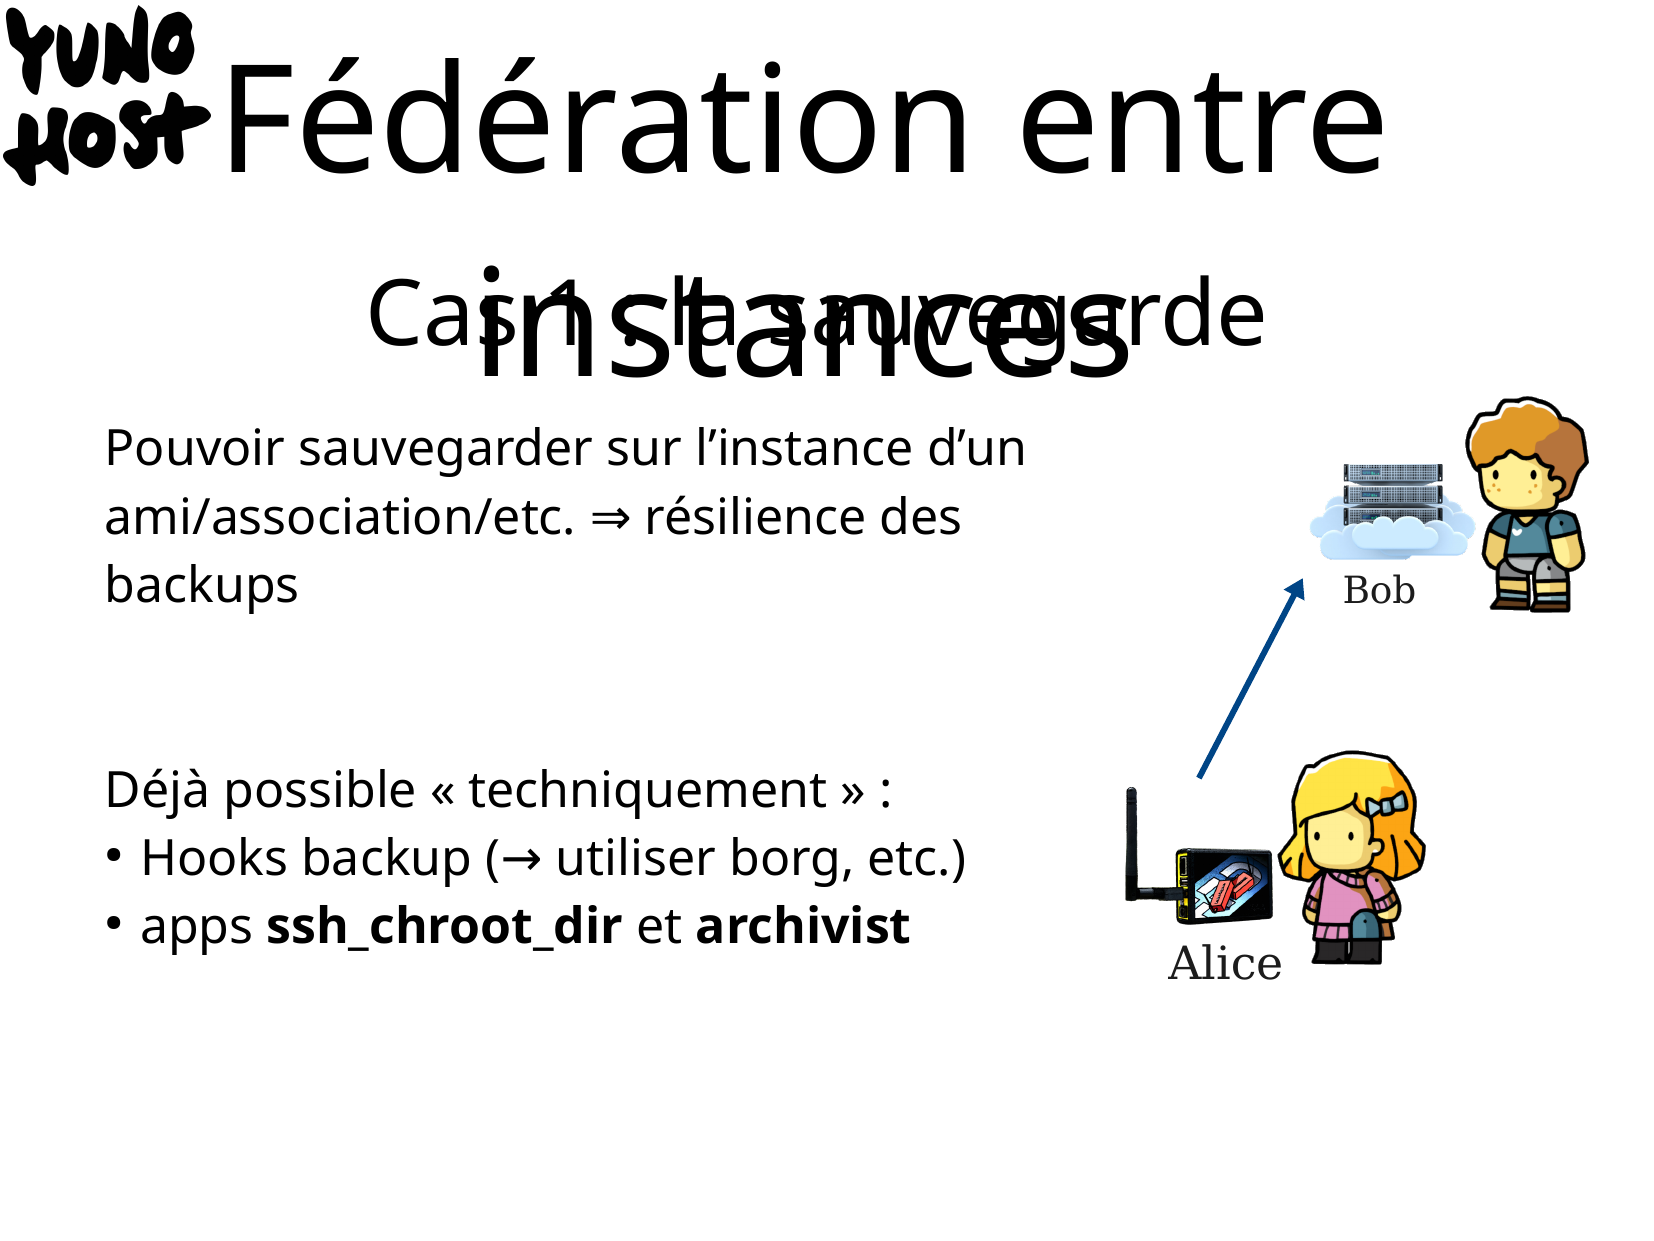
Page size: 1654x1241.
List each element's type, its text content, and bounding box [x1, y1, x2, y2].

text_box Pouvoir sauvegarder sur l’instance d’un ami/association/etc. ⇒ résilience des backups Déjà possible « techniquement » : Hooks backup (→ utiliser borg, etc.) apps ssh_chroot_dir et archivist [90, 405, 1111, 1029]
picture [3, 5, 60, 186]
title Le FuturTM Fédération entre instances [60, 1, 1549, 228]
picture [1111, 747, 1426, 966]
picture [1303, 393, 1591, 613]
text_box Alice [1153, 929, 1304, 1002]
text_box Cas 1 : la sauvegarde [75, 240, 1561, 409]
text_box Bob [1327, 561, 1452, 633]
